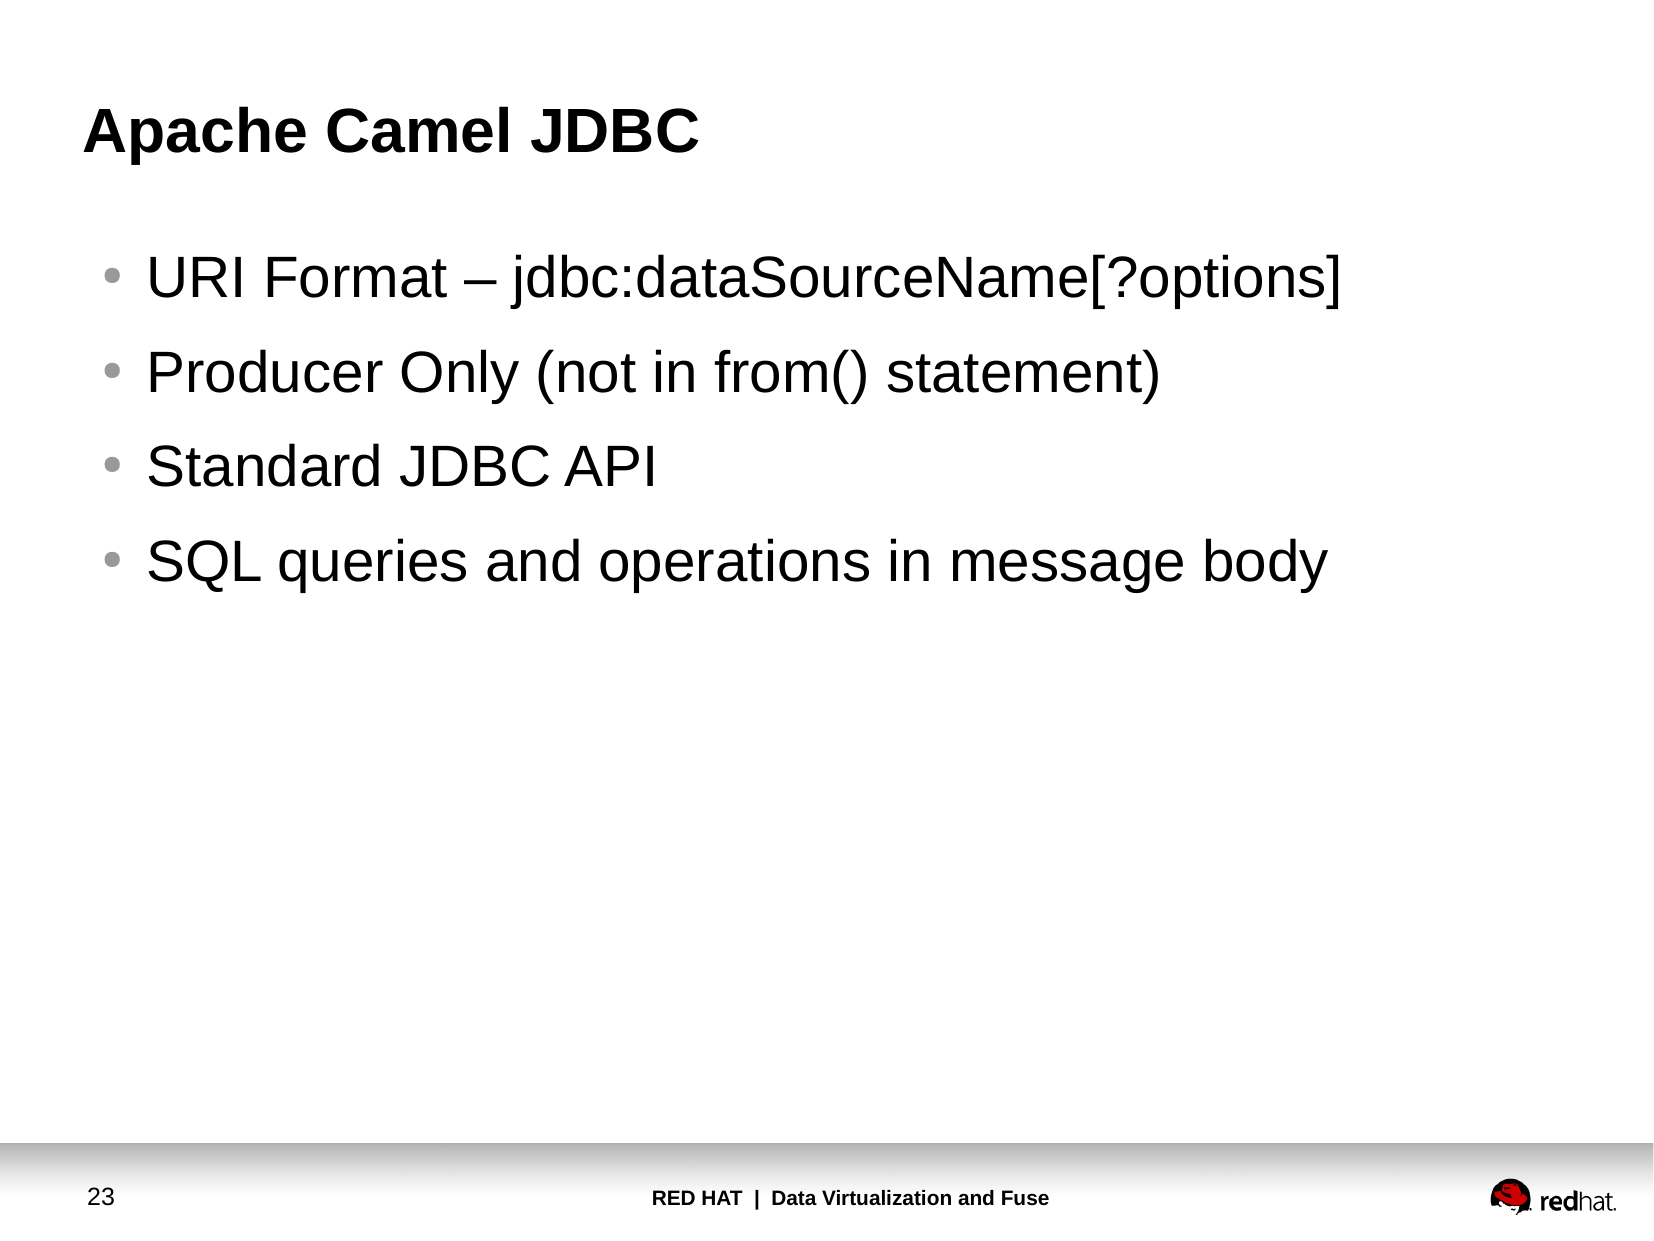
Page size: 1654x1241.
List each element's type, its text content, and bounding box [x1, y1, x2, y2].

list URI Format – jdbc:dataSourceName[?options] Producer Only (not in from() statement) Standard JDBC API SQL queries and operations in message body [86, 244, 1576, 1039]
title Apache Camel JDBC [82, 37, 1571, 226]
picture [0, 1143, 1654, 1241]
